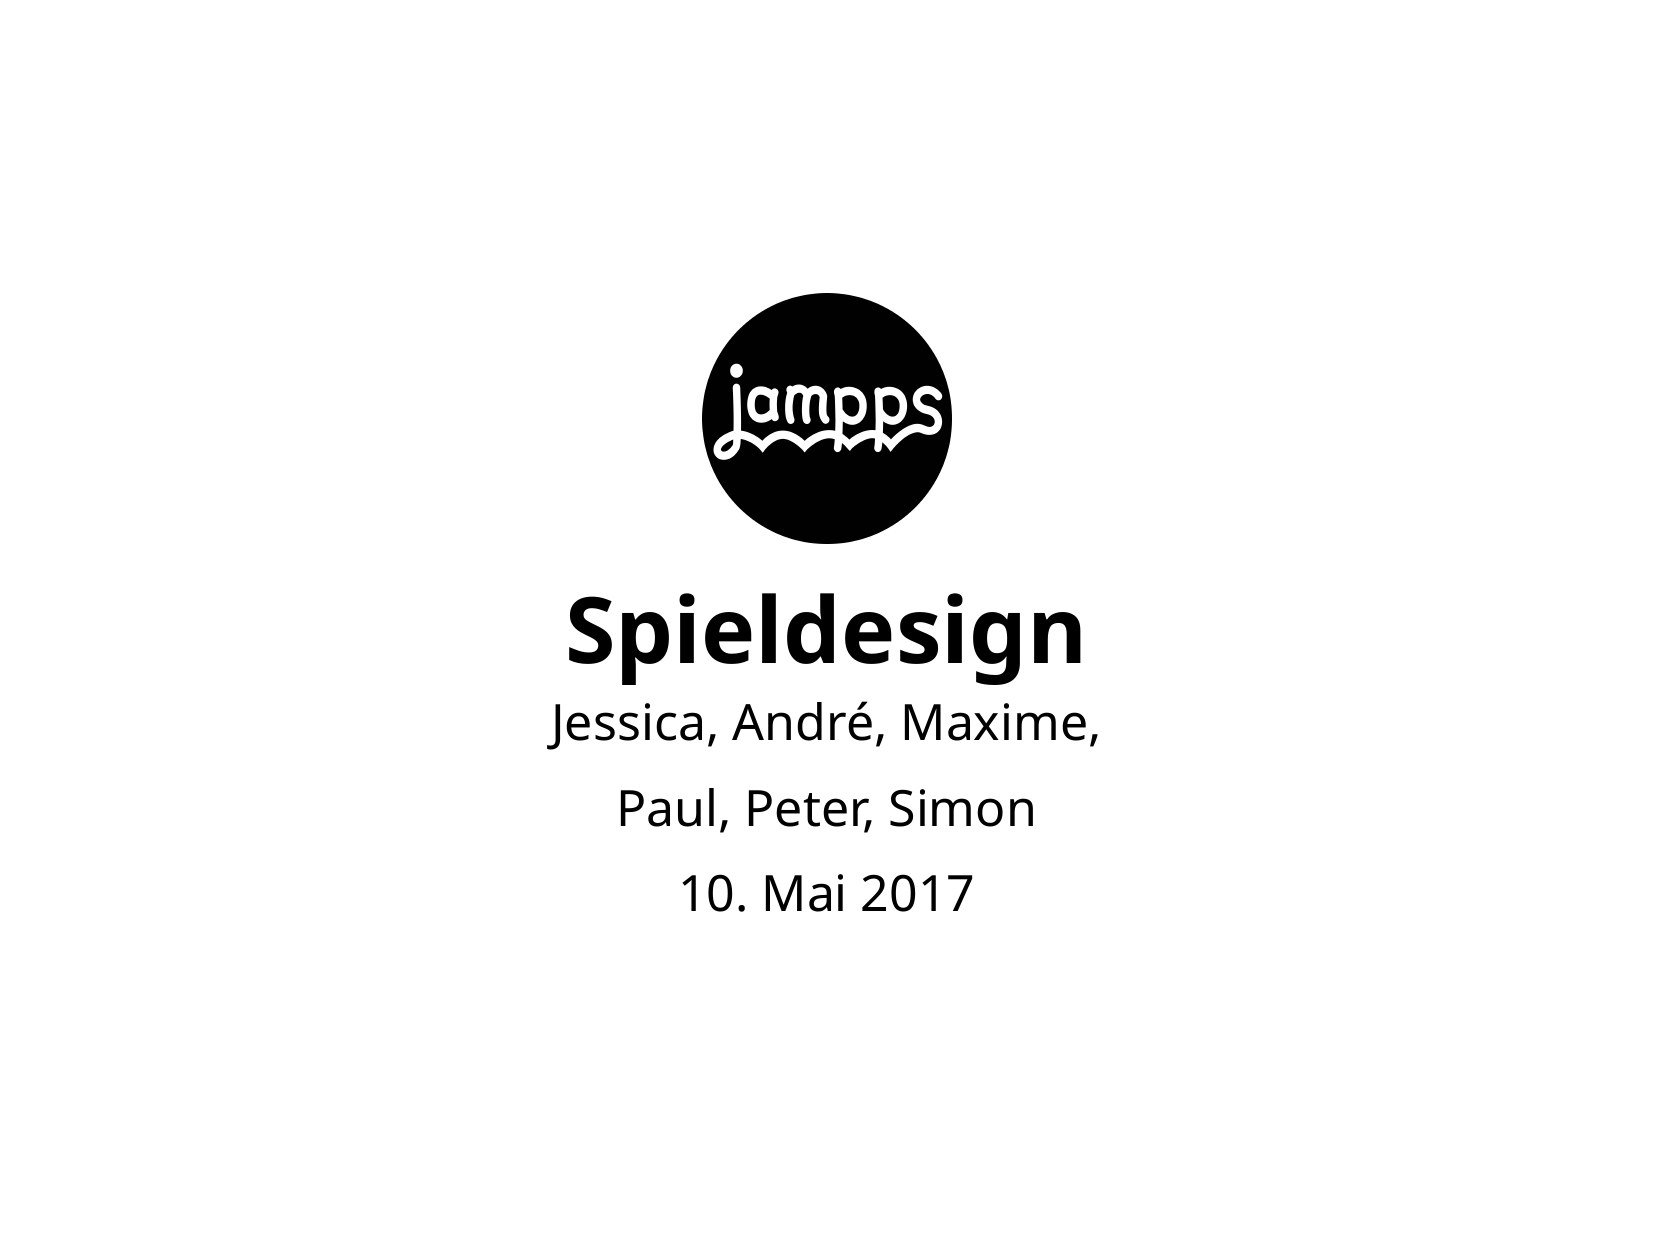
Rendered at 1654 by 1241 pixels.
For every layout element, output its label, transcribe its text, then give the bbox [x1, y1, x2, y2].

title Spieldesign [82, 549, 1571, 675]
subtitle Jessica, André, Maxime, Paul, Peter, Simon 10. Mai 2017 [82, 675, 1571, 922]
picture [702, 293, 952, 544]
